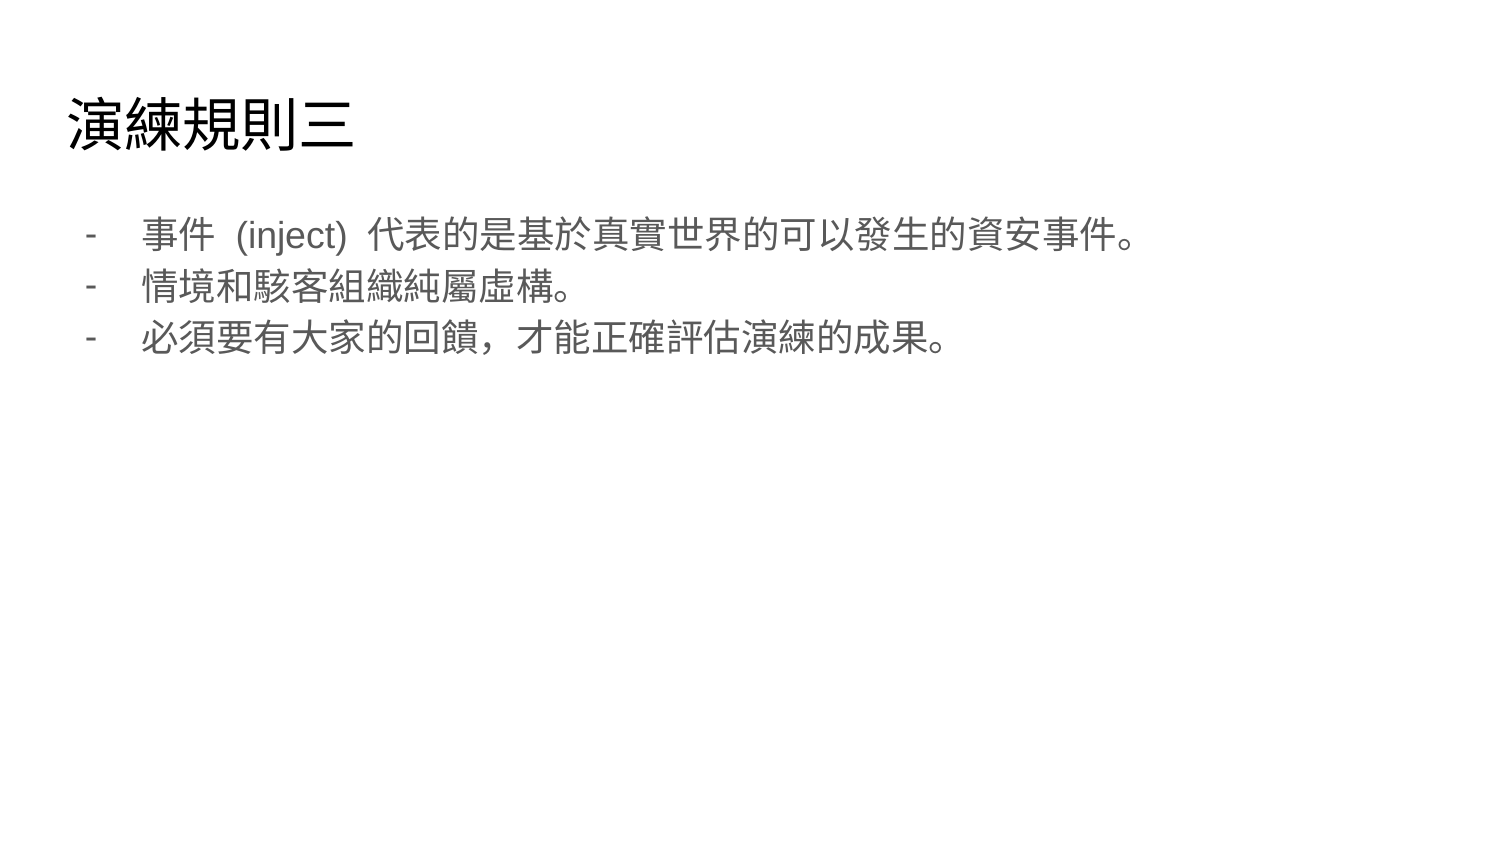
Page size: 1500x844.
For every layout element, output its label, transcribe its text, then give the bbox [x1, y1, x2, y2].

list 事件 (inject) 代表的是基於真實世界的可以發生的資安事件。 情境和駭客組織純屬虛構。 必須要有大家的回饋，才能正確評估演練的成果。 [51, 189, 1449, 750]
title 演練規則三 [51, 72, 1449, 167]
